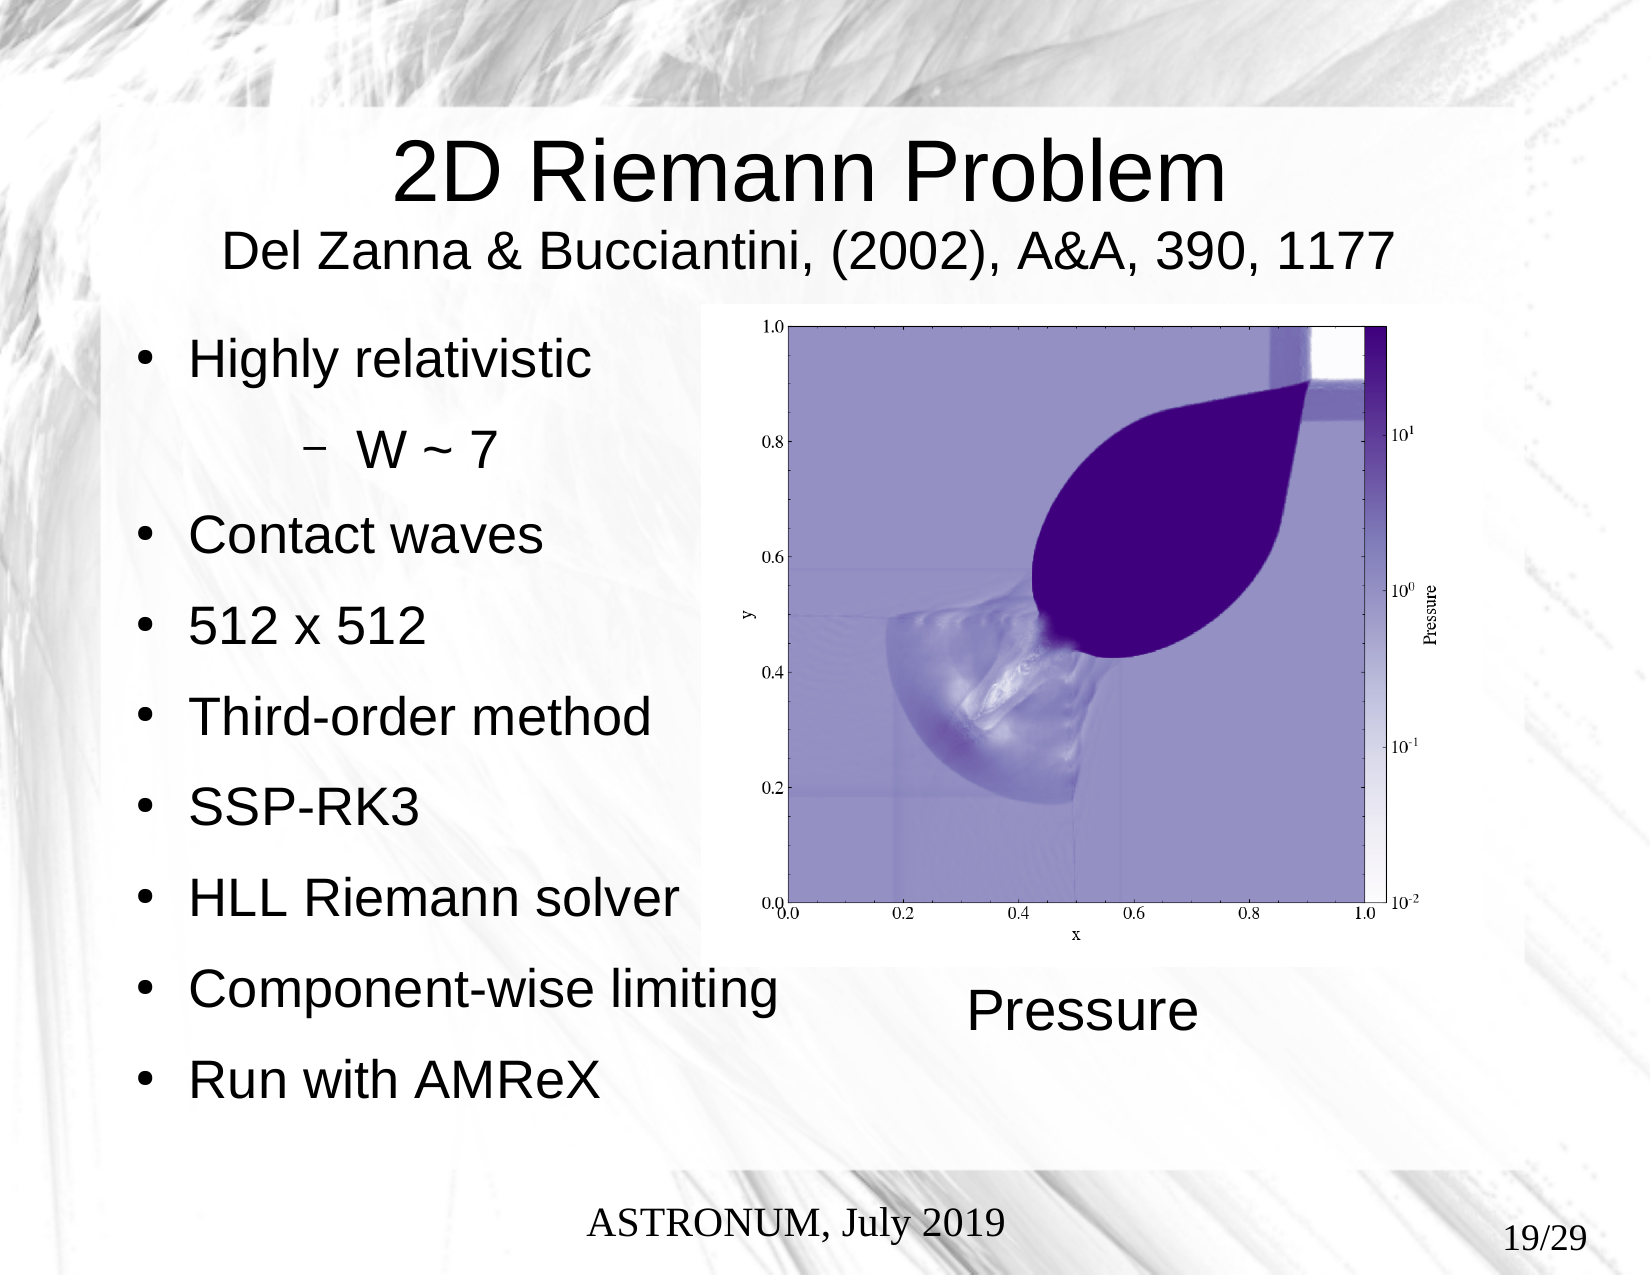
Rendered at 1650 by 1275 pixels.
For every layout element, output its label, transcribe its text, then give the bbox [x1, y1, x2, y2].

text_box Pressure [945, 970, 1221, 1051]
title 2D Riemann Problem Del Zanna & Bucciantini, (2002), A&A, 390, 1177 [117, 102, 1503, 301]
list Highly relativistic W ~ 7 Contact waves 512 x 512 Third-order method SSP-RK3 HLL Riemann solver Component-wise limiting Run with AMReX [117, 328, 796, 1138]
picture [0, 0, 1650, 1275]
